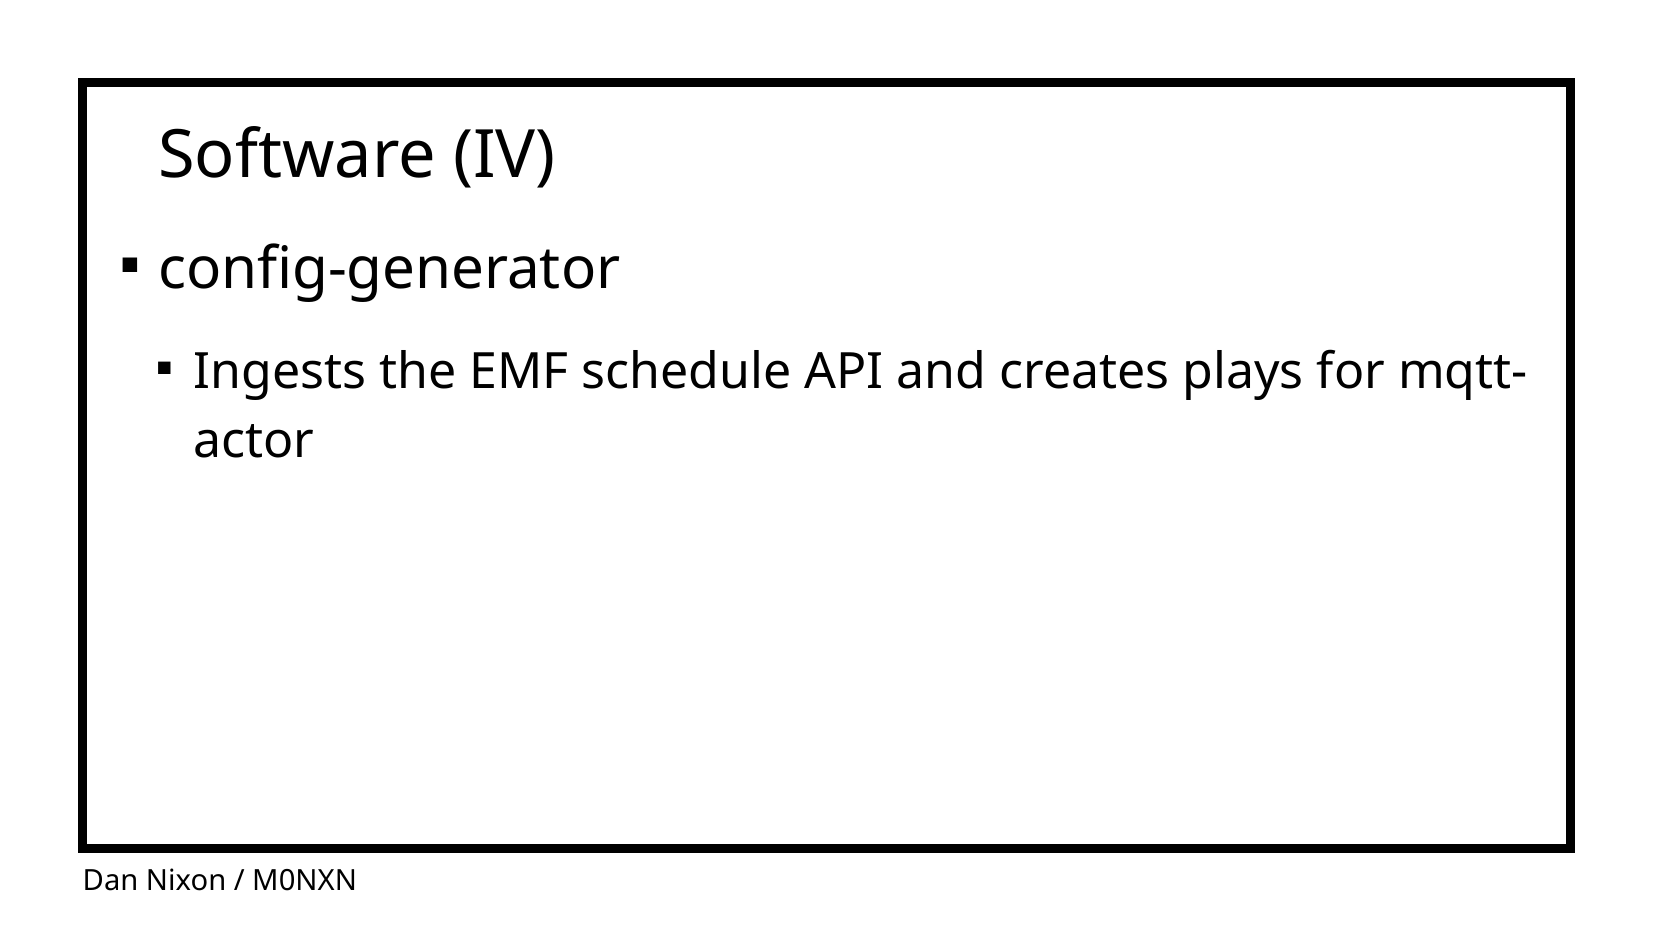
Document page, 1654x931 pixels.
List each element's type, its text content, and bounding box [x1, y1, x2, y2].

subtitle Software (IV) config-generator Ingests the EMF schedule API and creates plays for mqtt-actor [82, 82, 1571, 849]
